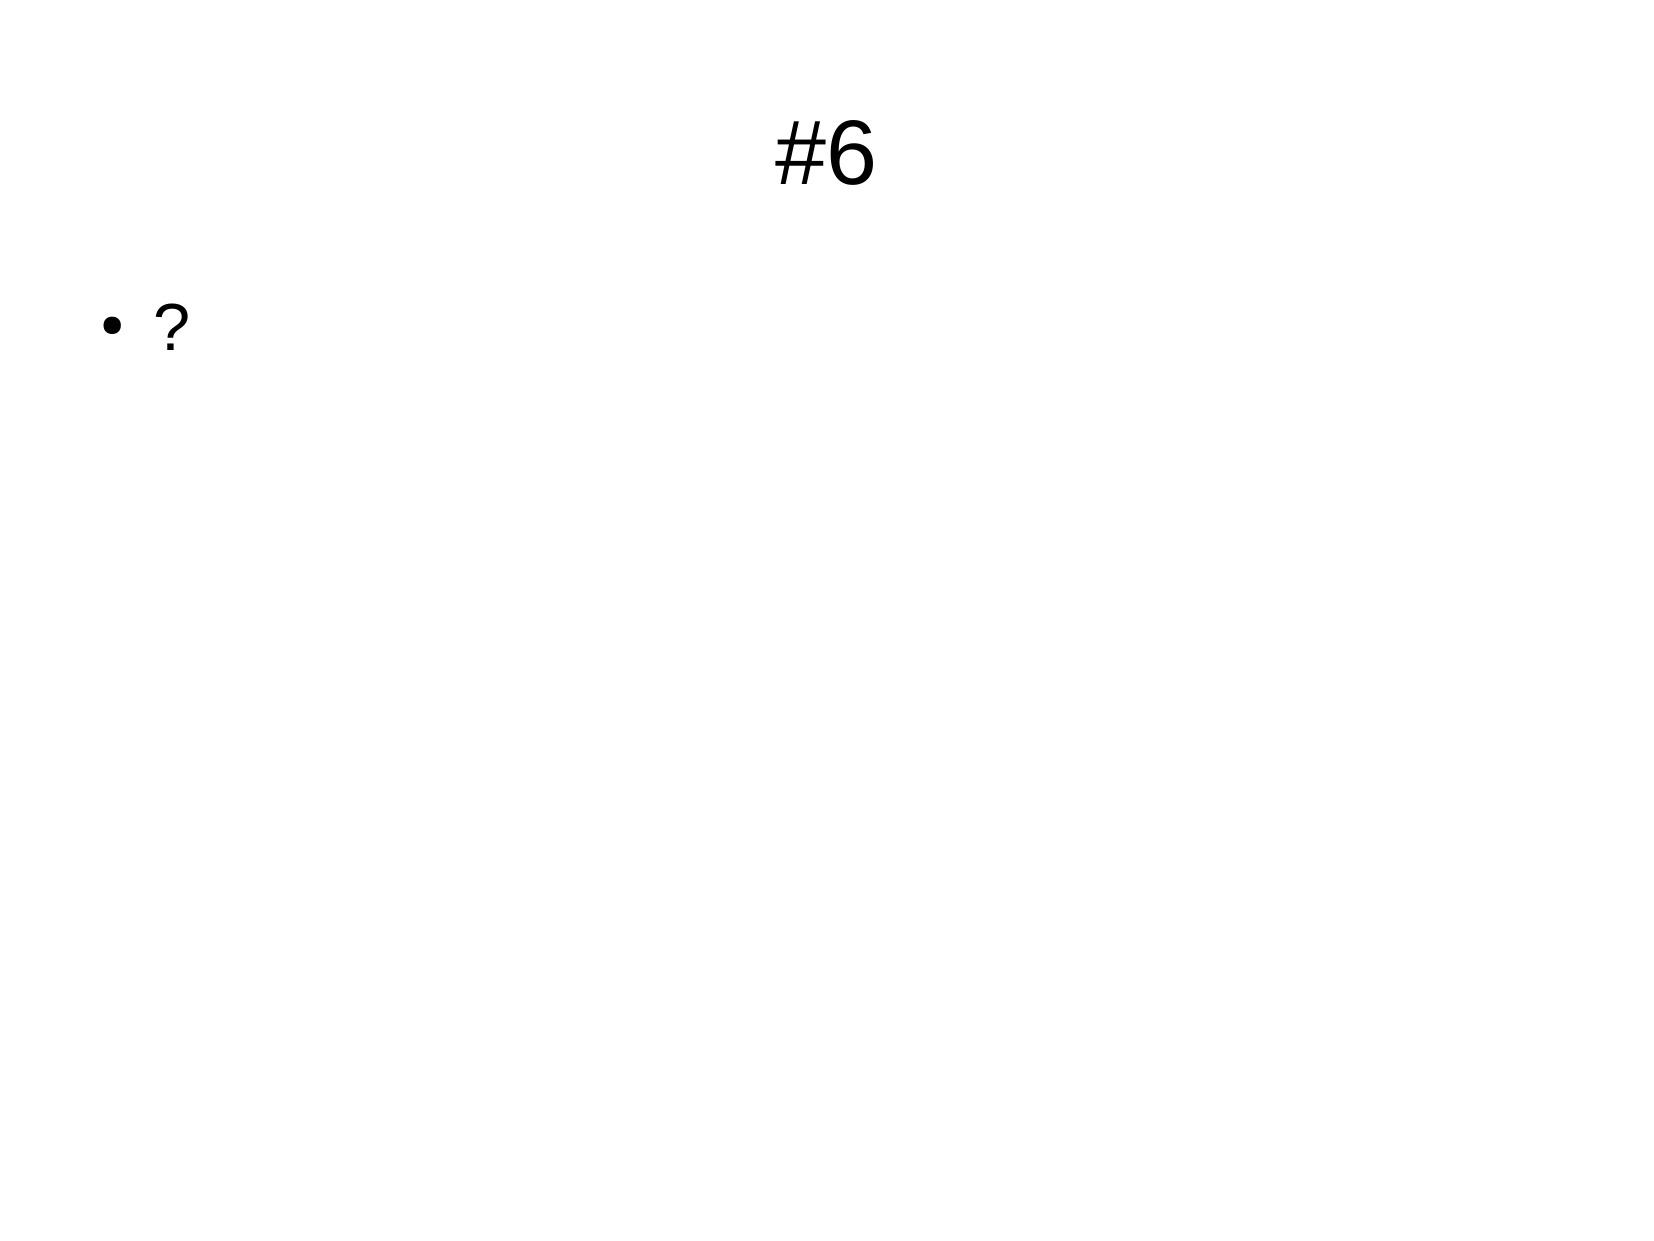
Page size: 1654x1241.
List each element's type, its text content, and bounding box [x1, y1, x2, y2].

title #6 [82, 49, 1571, 257]
list ? [82, 290, 1571, 1010]
